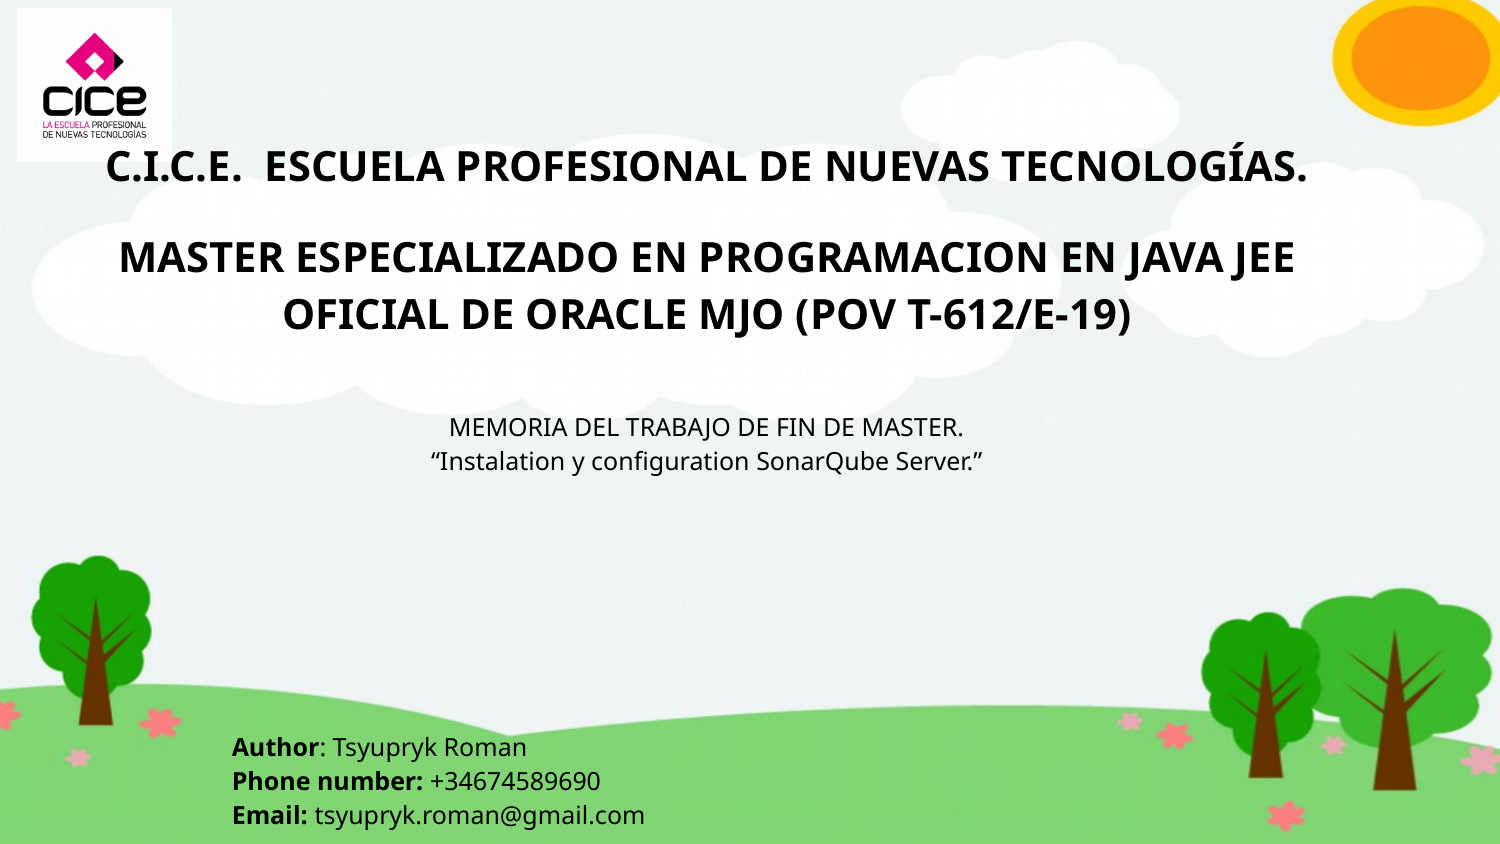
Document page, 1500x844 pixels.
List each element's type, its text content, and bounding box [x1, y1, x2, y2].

picture [0, 0, 1500, 844]
title C.I.C.E. ESCUELA PROFESIONAL DE NUEVAS TECNOLOGÍAS. MASTER ESPECIALIZADO EN PROGRAMACION EN JAVA JEE OFICIAL DE ORACLE MJO (POV T-612/E-19) MEMORIA DEL TRABAJO DE FIN DE MASTER. “Instalation y configuration SonarQube Server.” [42, 176, 1372, 507]
text_box Author: Tsyupryk Roman Phone number: +34674589690 Email: tsyupryk.roman@gmail.com [217, 722, 617, 821]
